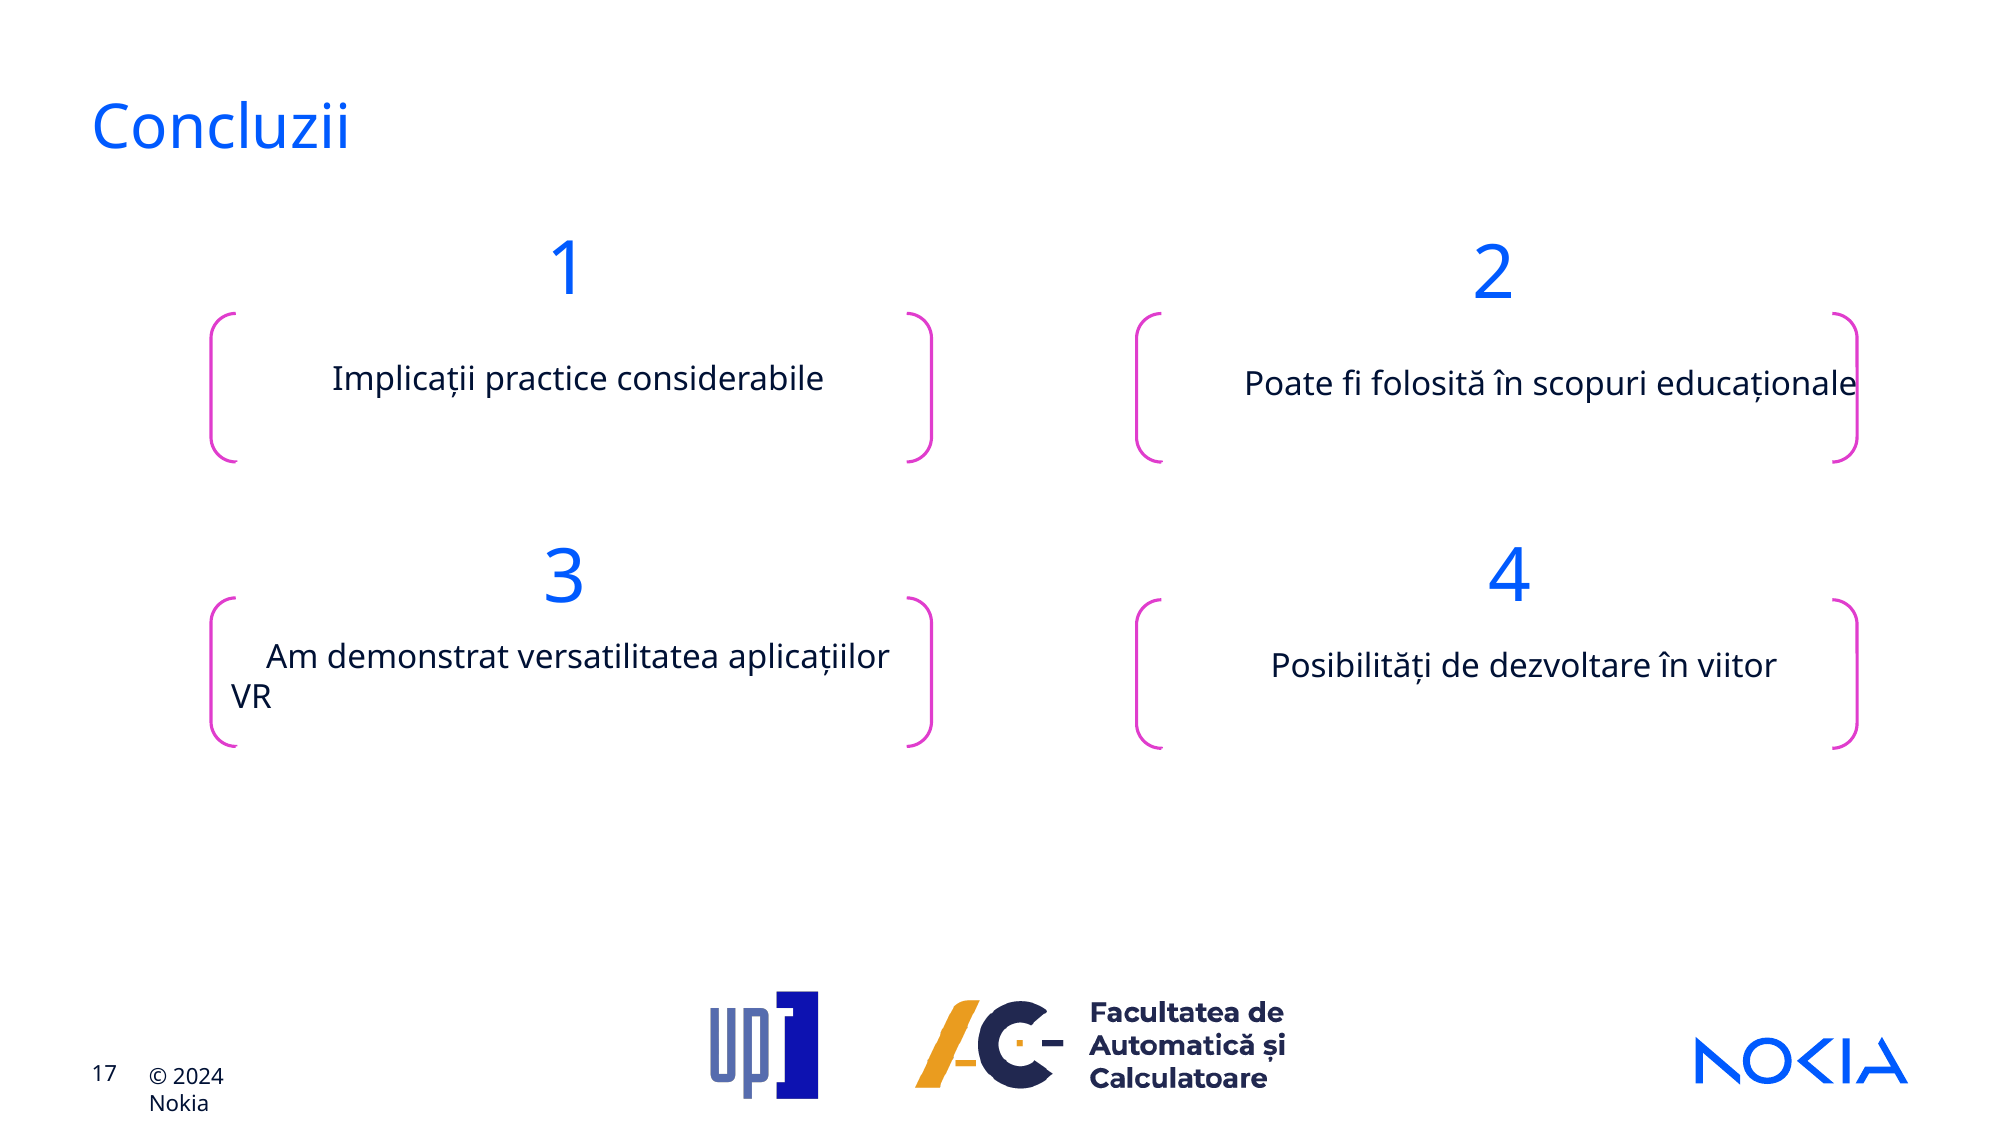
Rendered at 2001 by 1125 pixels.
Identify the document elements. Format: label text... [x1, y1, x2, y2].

list Concluzii [91, 86, 1909, 162]
text_box 1 [531, 212, 599, 319]
text_box Posibilități de dezvoltare în viitor [1174, 644, 1875, 768]
text_box 2 [1457, 216, 1525, 323]
text_box Implicații practice considerabile [244, 356, 946, 481]
list [91, 167, 1909, 988]
text_box 3 [528, 520, 596, 627]
text_box Am demonstrat versatilitatea aplicațiilor VR [231, 635, 932, 759]
text_box 4 [1473, 519, 1541, 626]
text_box Poate fi folosită în scopuri educaționale [1174, 361, 1875, 485]
